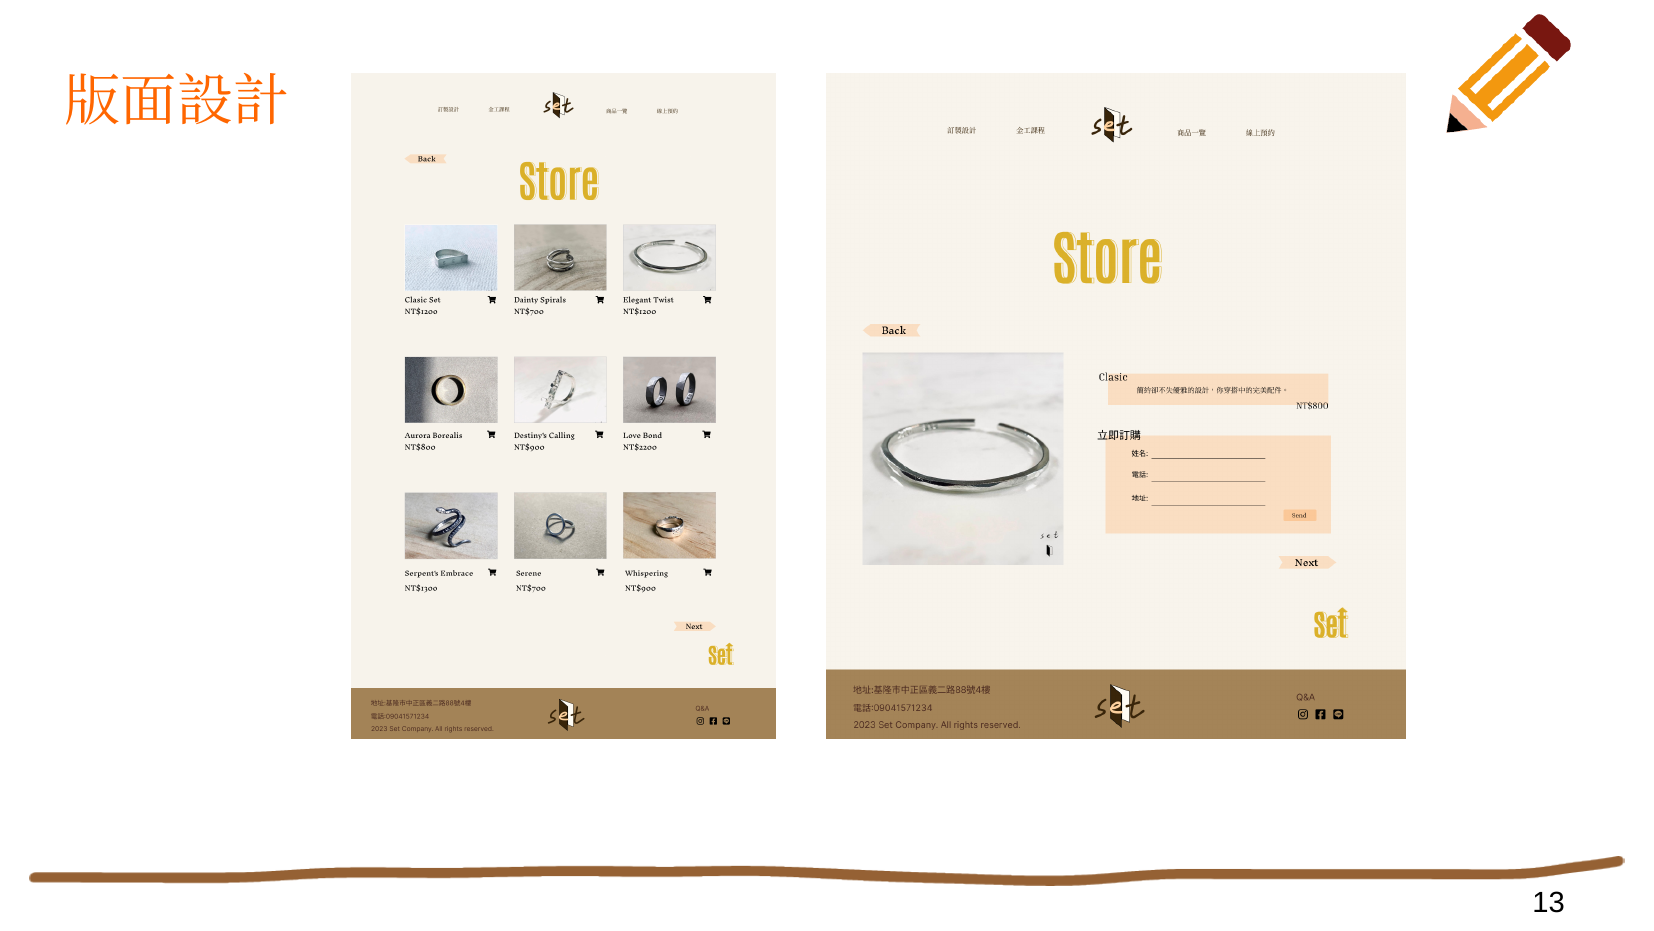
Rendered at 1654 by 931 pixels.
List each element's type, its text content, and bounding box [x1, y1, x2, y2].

picture [351, 73, 776, 739]
picture [29, 856, 1625, 886]
picture [1446, 14, 1571, 133]
picture [826, 73, 1406, 739]
title 版面設計 [0, 44, 857, 148]
